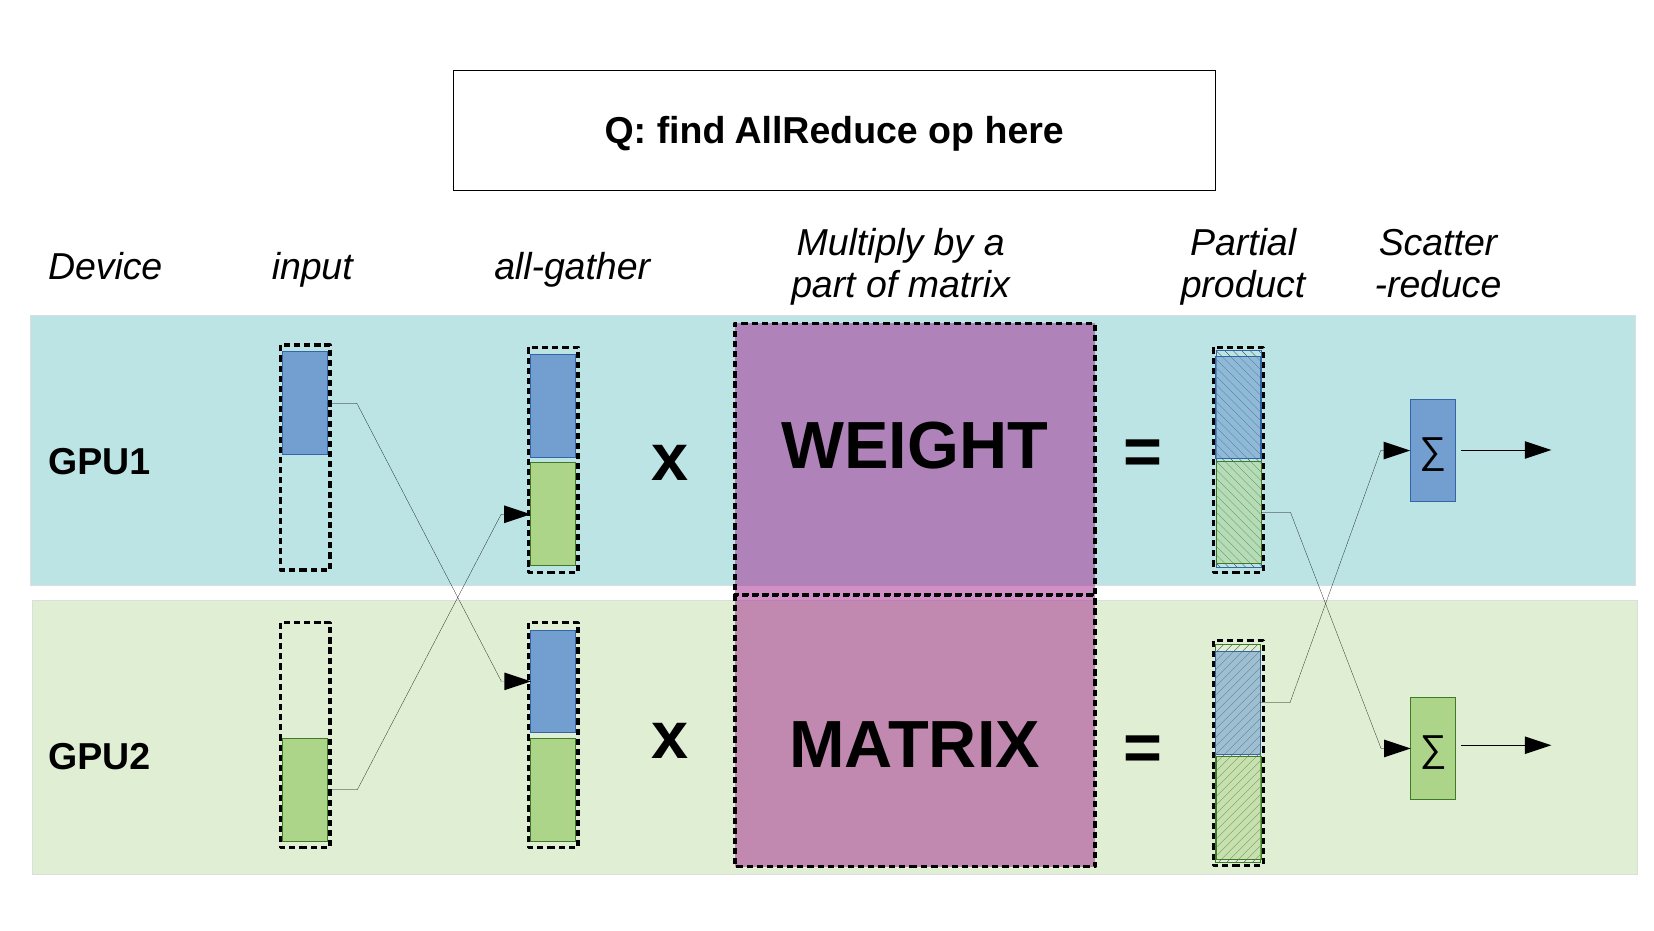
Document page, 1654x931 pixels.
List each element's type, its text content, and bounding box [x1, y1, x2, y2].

text_box x [636, 412, 729, 503]
text_box WEIGHT MATRIX [735, 595, 1096, 867]
text_box Device [33, 237, 216, 295]
text_box input [216, 237, 409, 295]
text_box WEIGHT MATRIX [735, 323, 1096, 594]
title Tensor-parallel training [82, 37, 1571, 193]
text_box ∑ [1410, 697, 1456, 800]
text_box Scatter -reduce [1267, 214, 1609, 314]
text_box x [636, 690, 729, 780]
text_box GPU2 [33, 728, 226, 785]
text_box Q: find AllReduce op here [453, 70, 1216, 191]
text_box ∑ [1410, 399, 1456, 502]
text_box all-gather [476, 237, 669, 295]
text_box = [1108, 406, 1202, 497]
text_box [32, 600, 1638, 875]
text_box = [1108, 702, 1202, 792]
text_box Partial product [1072, 214, 1267, 314]
text_box [30, 315, 1636, 586]
text_box Multiply by a part of matrix [730, 214, 1071, 314]
text_box GPU1 [33, 432, 226, 490]
